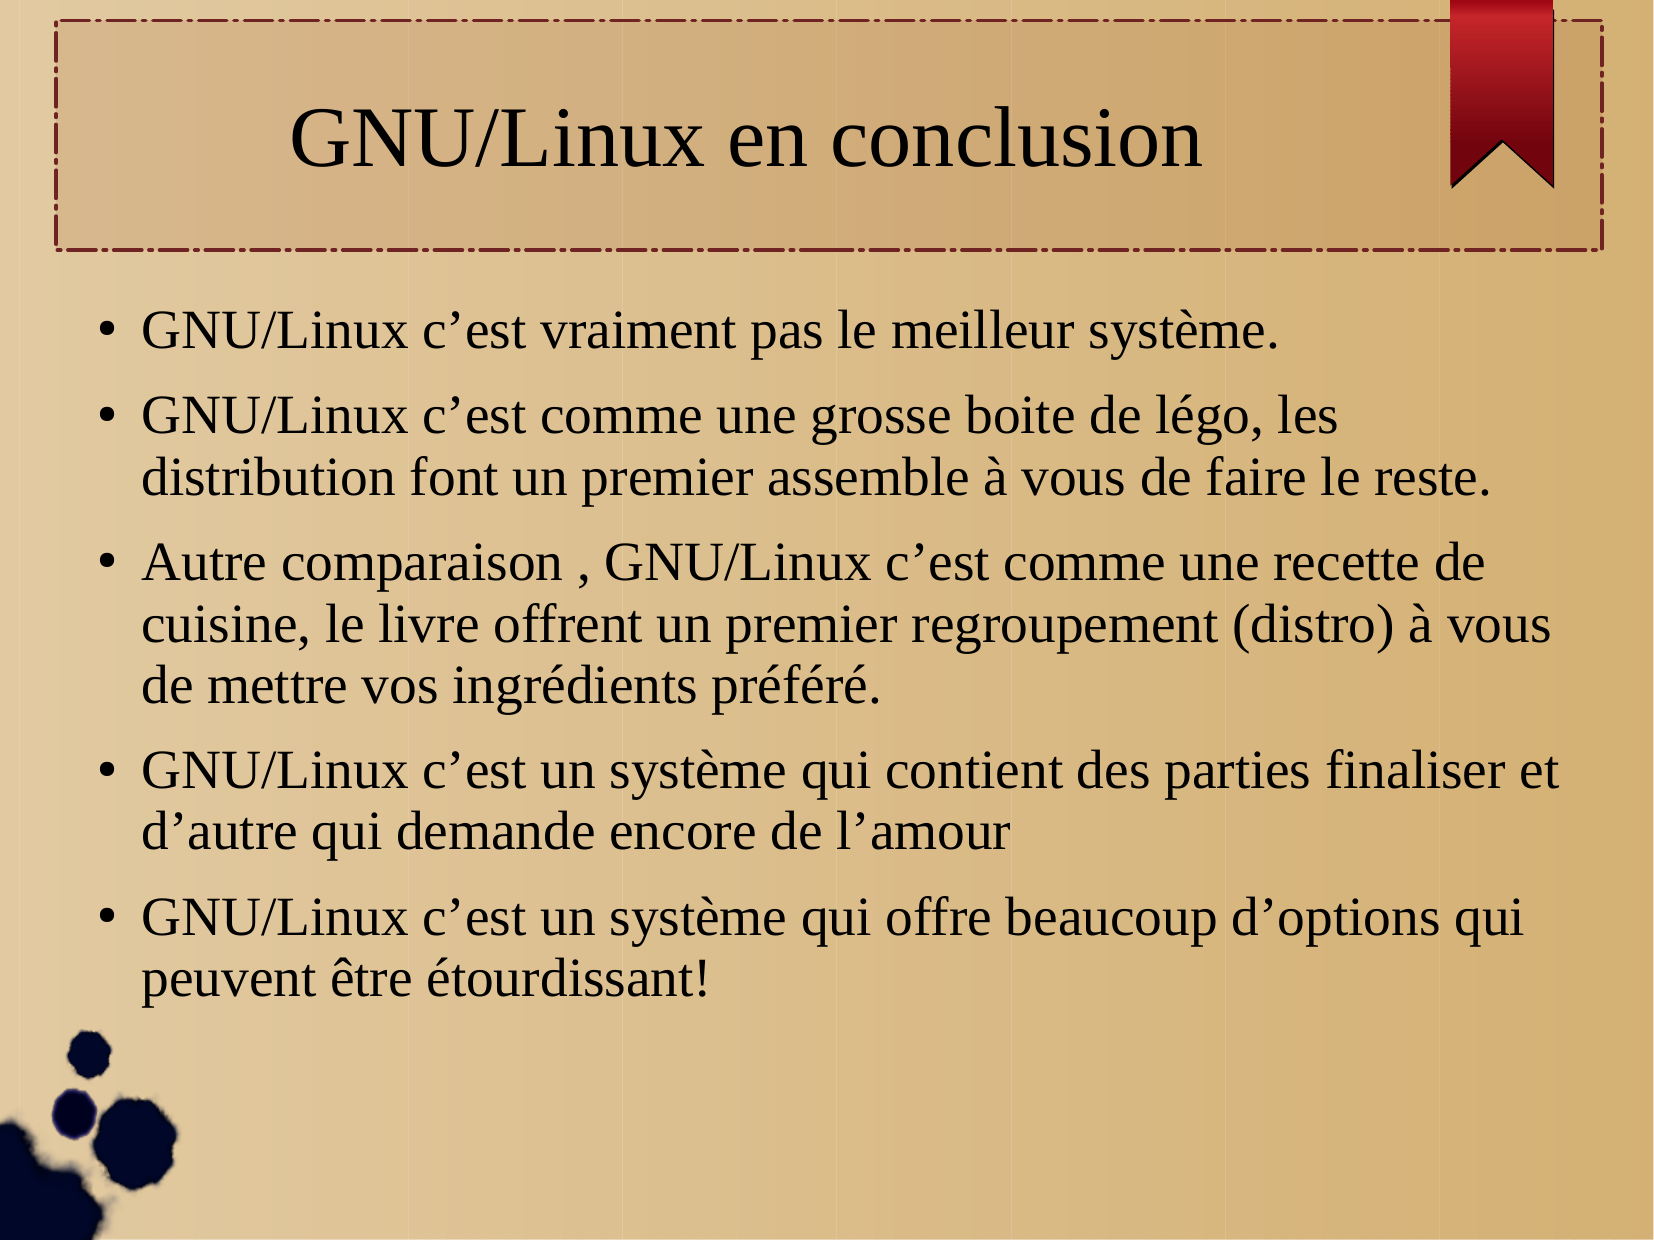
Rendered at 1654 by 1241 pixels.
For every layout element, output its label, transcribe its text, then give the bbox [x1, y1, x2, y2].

list GNU/Linux c’est vraiment pas le meilleur système. GNU/Linux c’est comme une grosse boite de légo, les distribution font un premier assemble à vous de faire le reste. Autre comparaison , GNU/Linux c’est comme une recette de cuisine, le livre offrent un premier regroupement (distro) à vous de mettre vos ingrédients préféré. GNU/Linux c’est un système qui contient des parties finaliser et d’autre qui demande encore de l’amour GNU/Linux c’est un système qui offre beaucoup d’options qui peuvent être étourdissant! [82, 299, 1571, 1019]
title GNU/Linux en conclusion [82, 47, 1412, 229]
